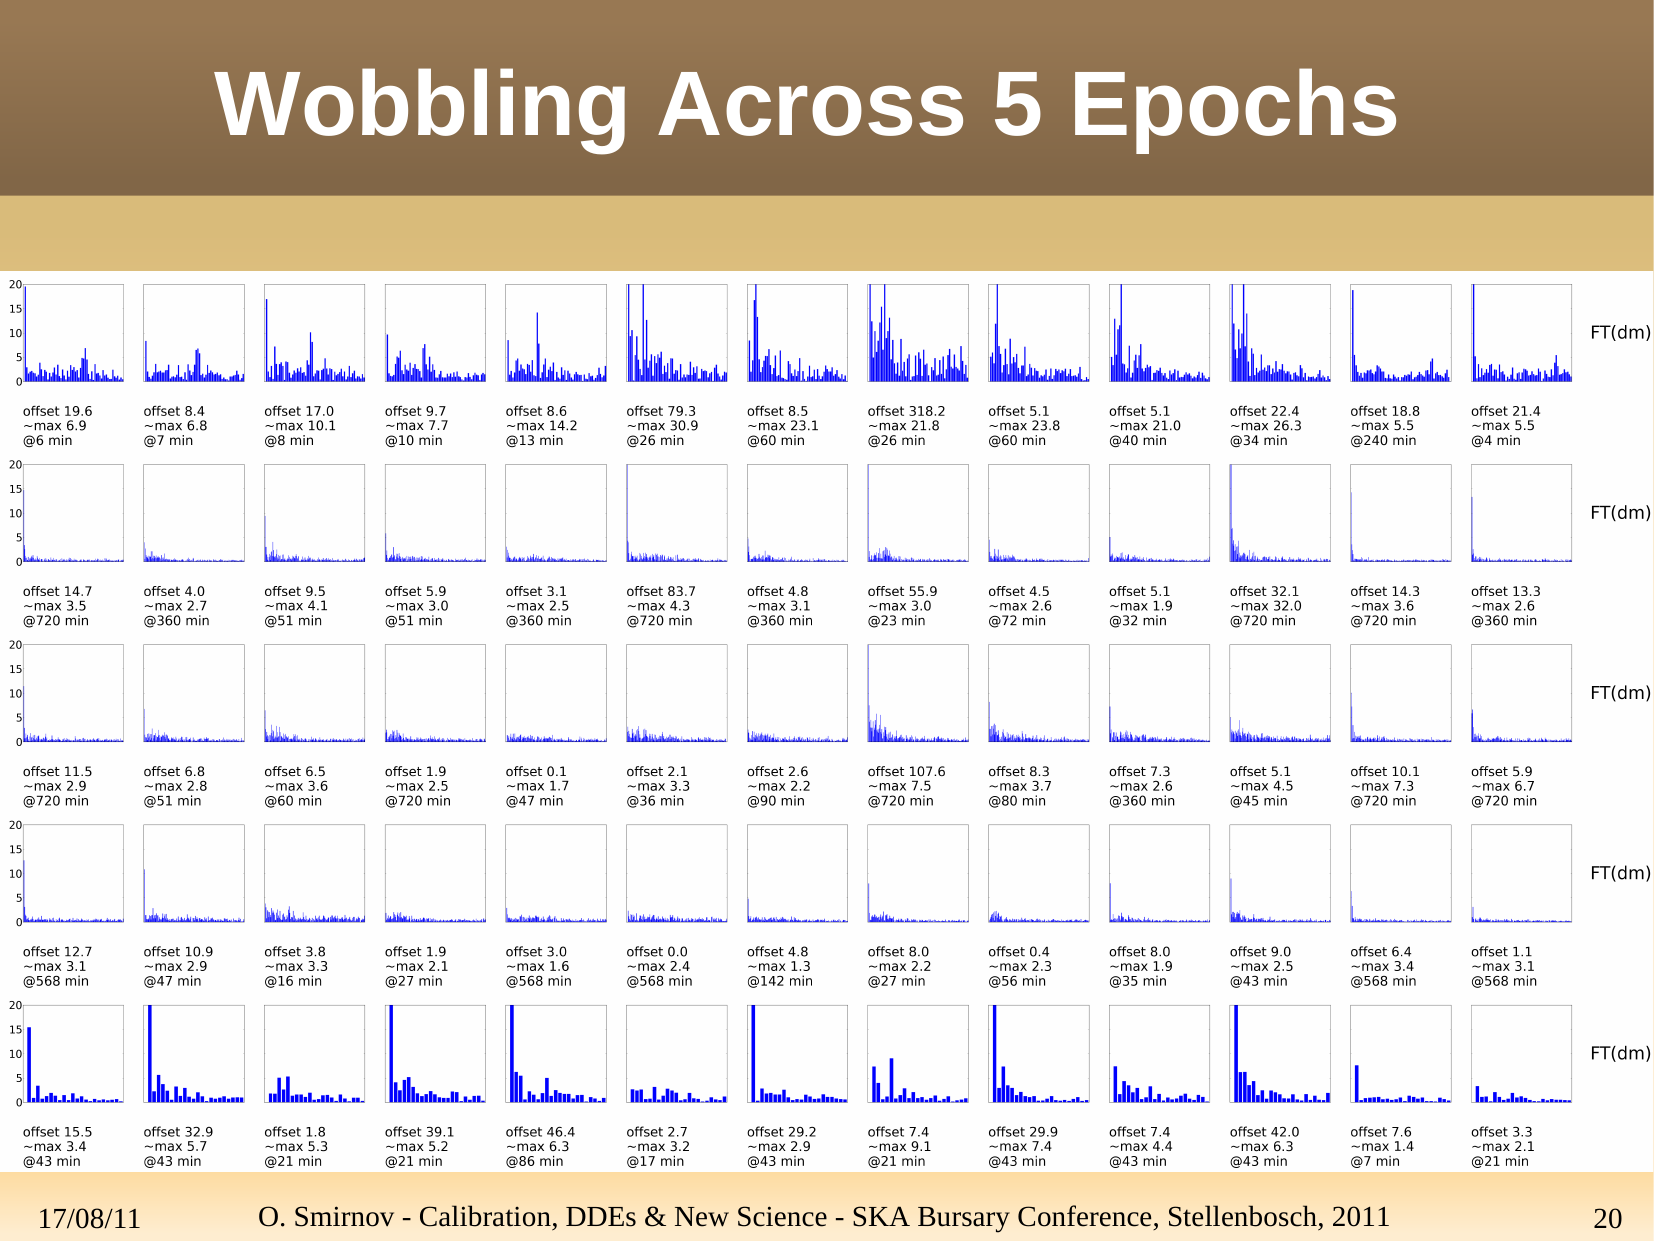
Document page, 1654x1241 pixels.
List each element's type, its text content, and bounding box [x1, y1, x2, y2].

title Wobbling Across 5 Epochs [76, 7, 1565, 200]
picture [0, 0, 1654, 1241]
